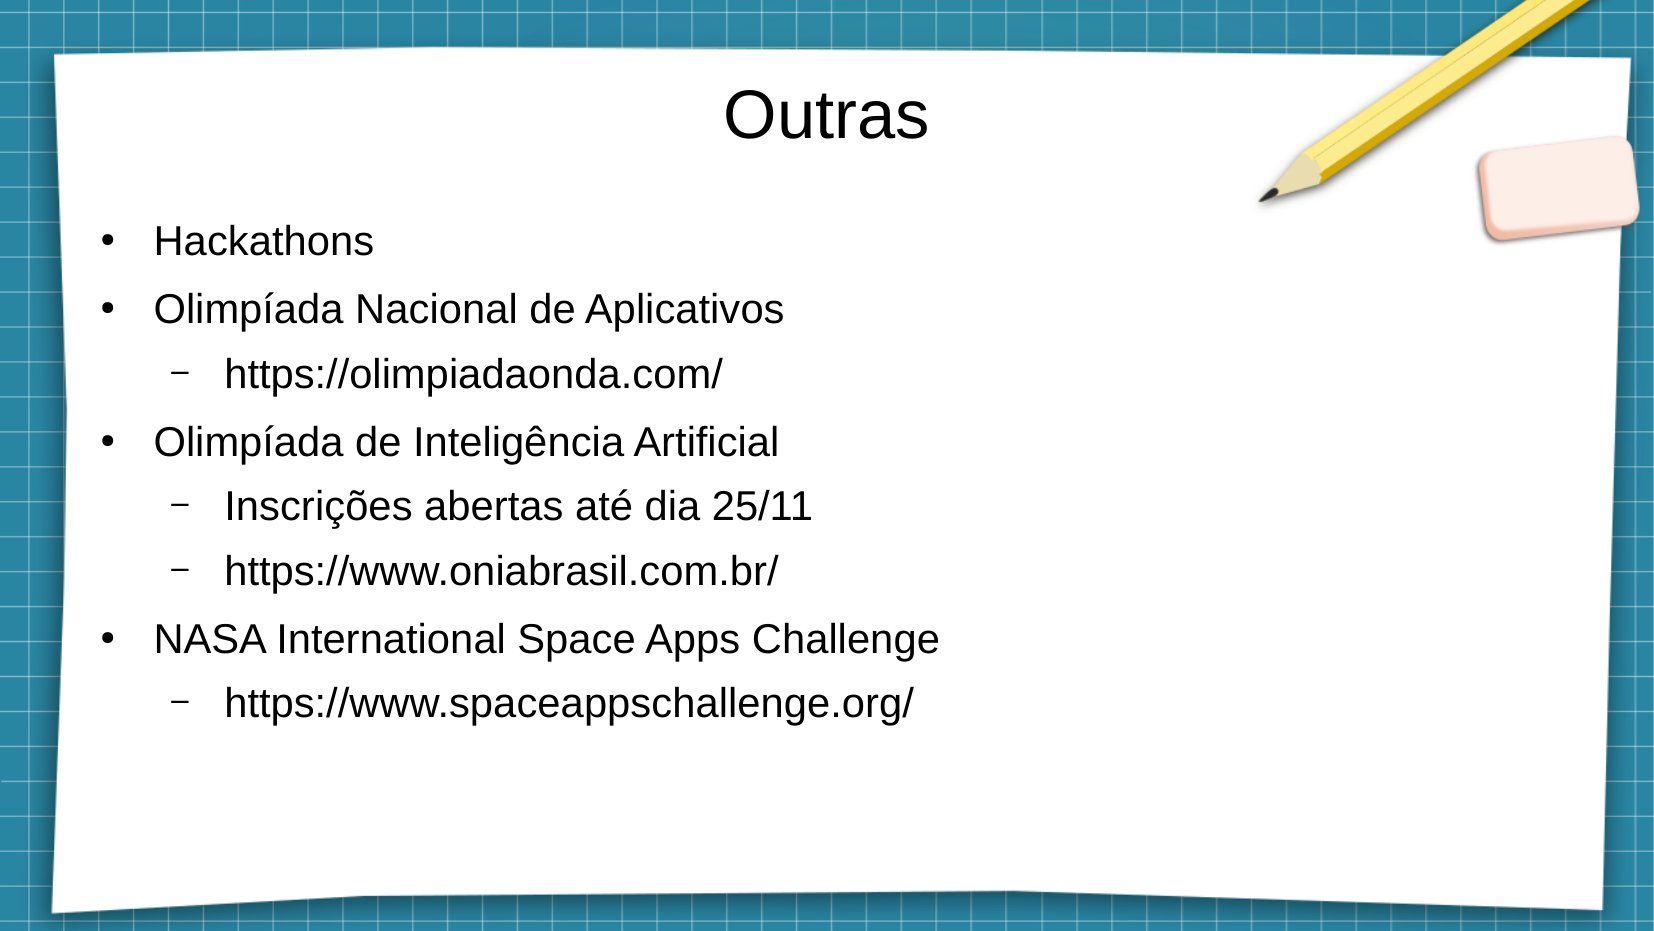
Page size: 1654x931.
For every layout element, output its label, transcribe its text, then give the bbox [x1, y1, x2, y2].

title Outras [82, 37, 1571, 193]
picture [0, 0, 1654, 931]
list Hackathons Olimpíada Nacional de Aplicativos https://olimpiadaonda.com/ Olimpíada de Inteligência Artificial Inscrições abertas até dia 25/11 https://www.oniabrasil.com.br/ NASA International Space Apps Challenge https://www.spaceappschallenge.org/ [82, 217, 1571, 758]
